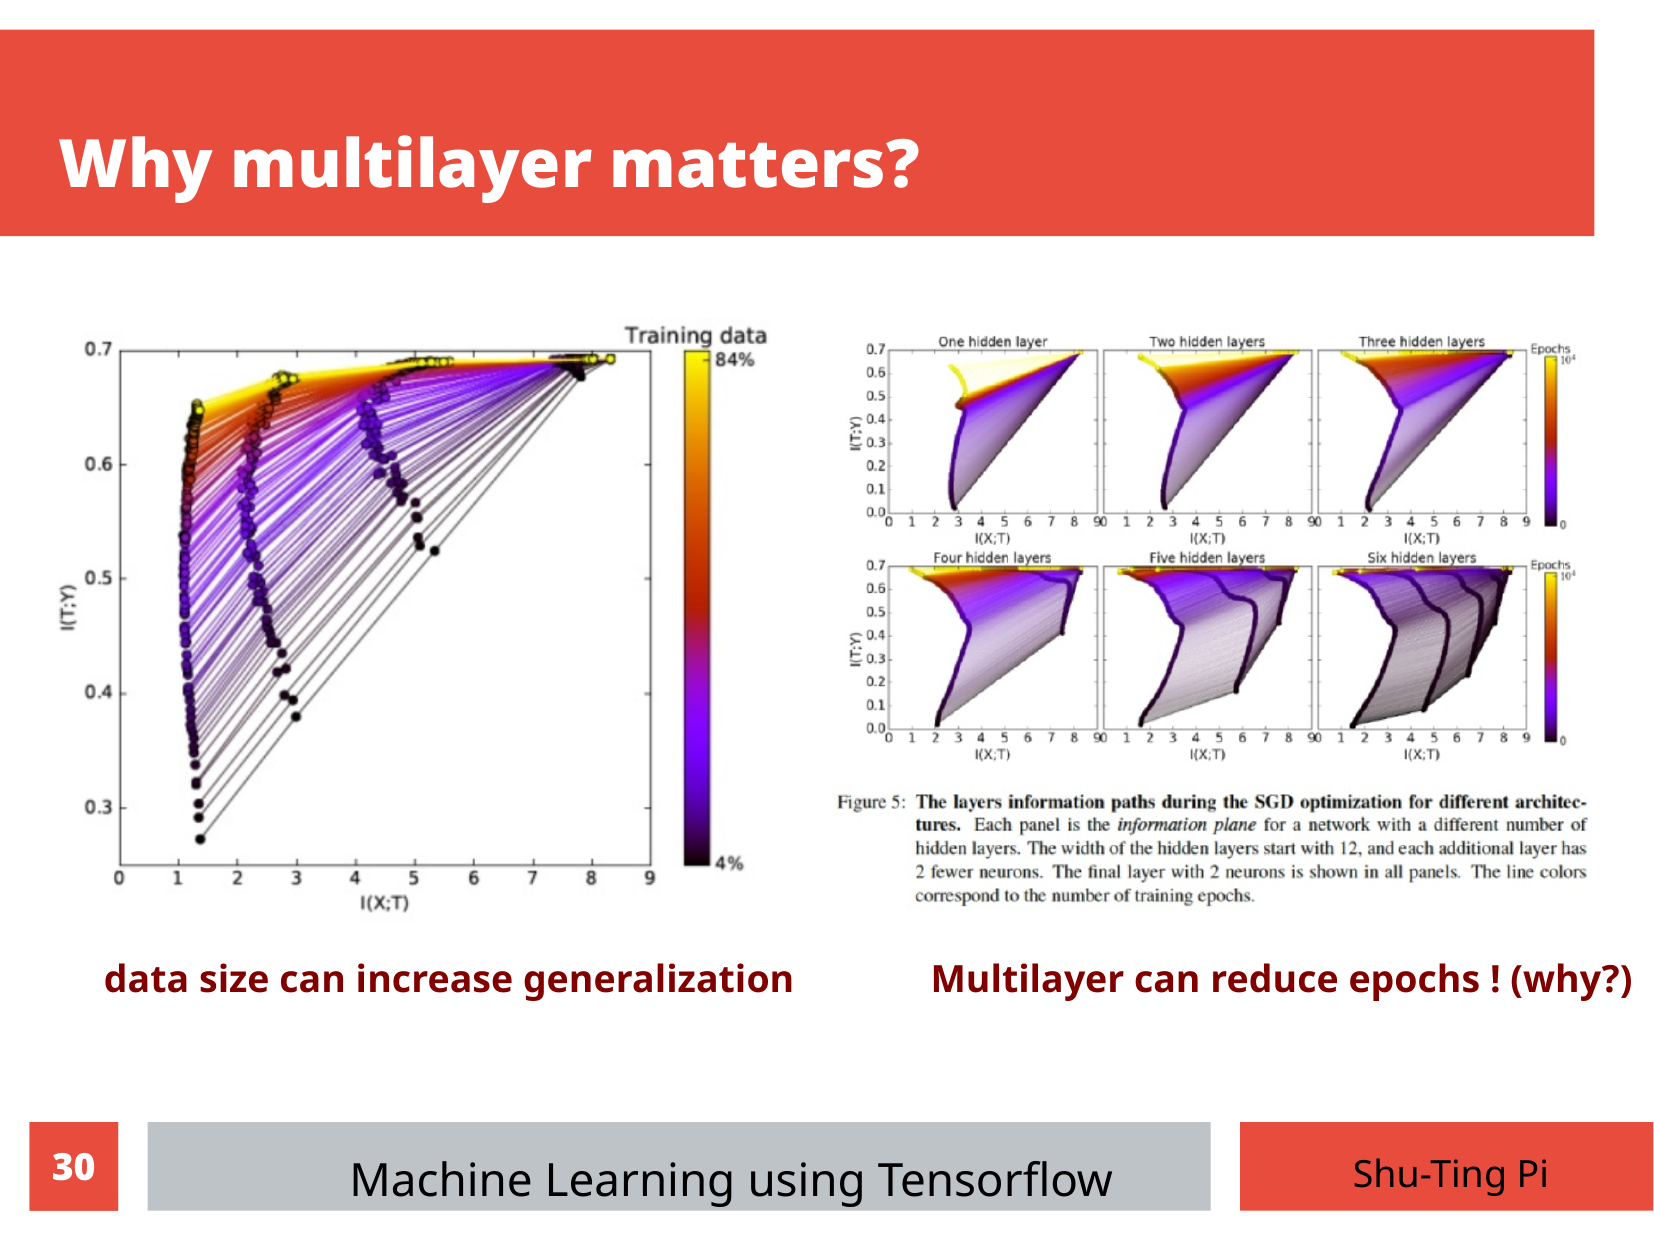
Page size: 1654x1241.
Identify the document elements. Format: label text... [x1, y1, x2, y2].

text_box data size can increase generalization [89, 945, 784, 1008]
picture [831, 324, 1606, 919]
title Why multilayer matters? [59, 59, 1595, 207]
text_box Multilayer can reduce epochs ! (why?) [915, 945, 1611, 1008]
text_box Shu-Ting Pi [1338, 1140, 1573, 1203]
text_box Machine Learning using Tensorflow [334, 1139, 1220, 1241]
picture [29, 310, 794, 941]
